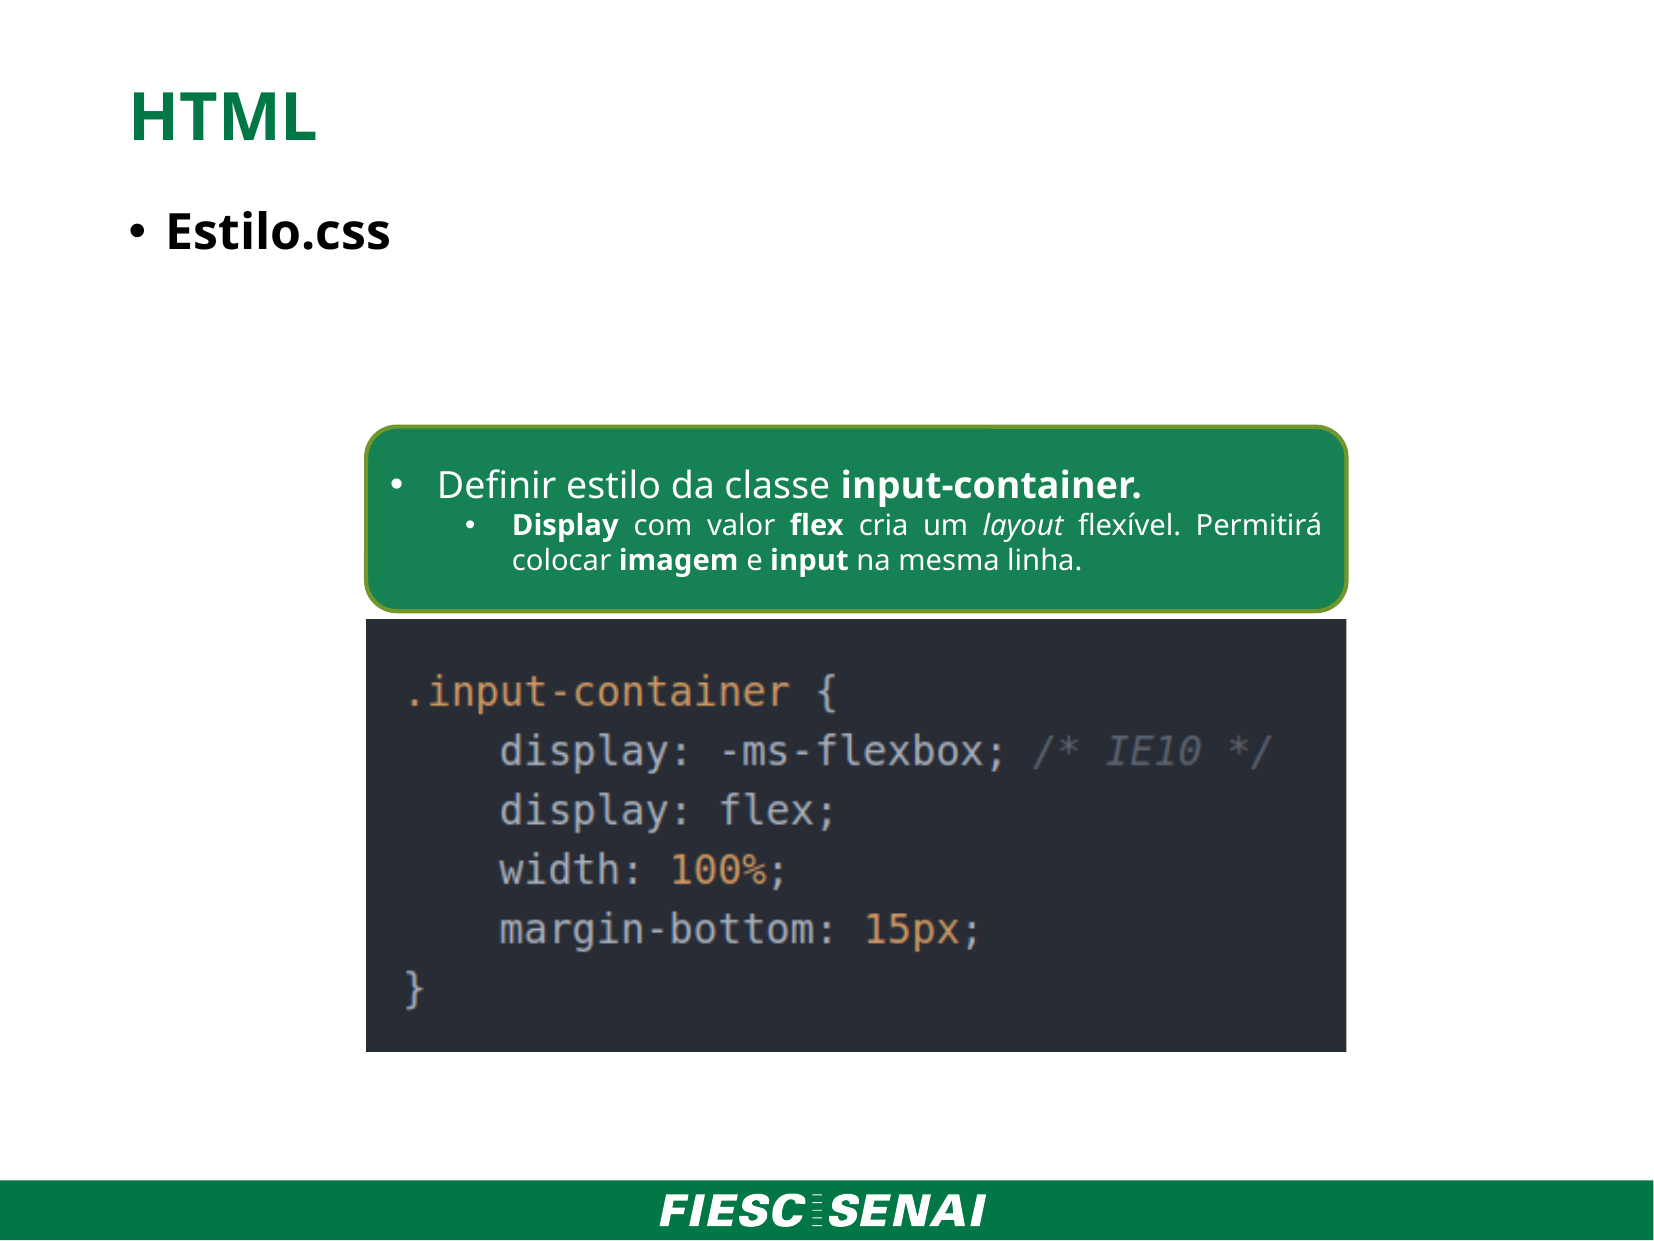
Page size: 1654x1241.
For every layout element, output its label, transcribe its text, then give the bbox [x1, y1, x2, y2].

text_box HTML [113, 39, 1540, 200]
text_box Estilo.css [113, 200, 1540, 1117]
text_box Definir estilo da classe input-container. Display com valor flex cria um layout flexível. Permitirá colocar imagem e input na mesma linha. [366, 426, 1347, 612]
picture [366, 619, 1347, 1052]
